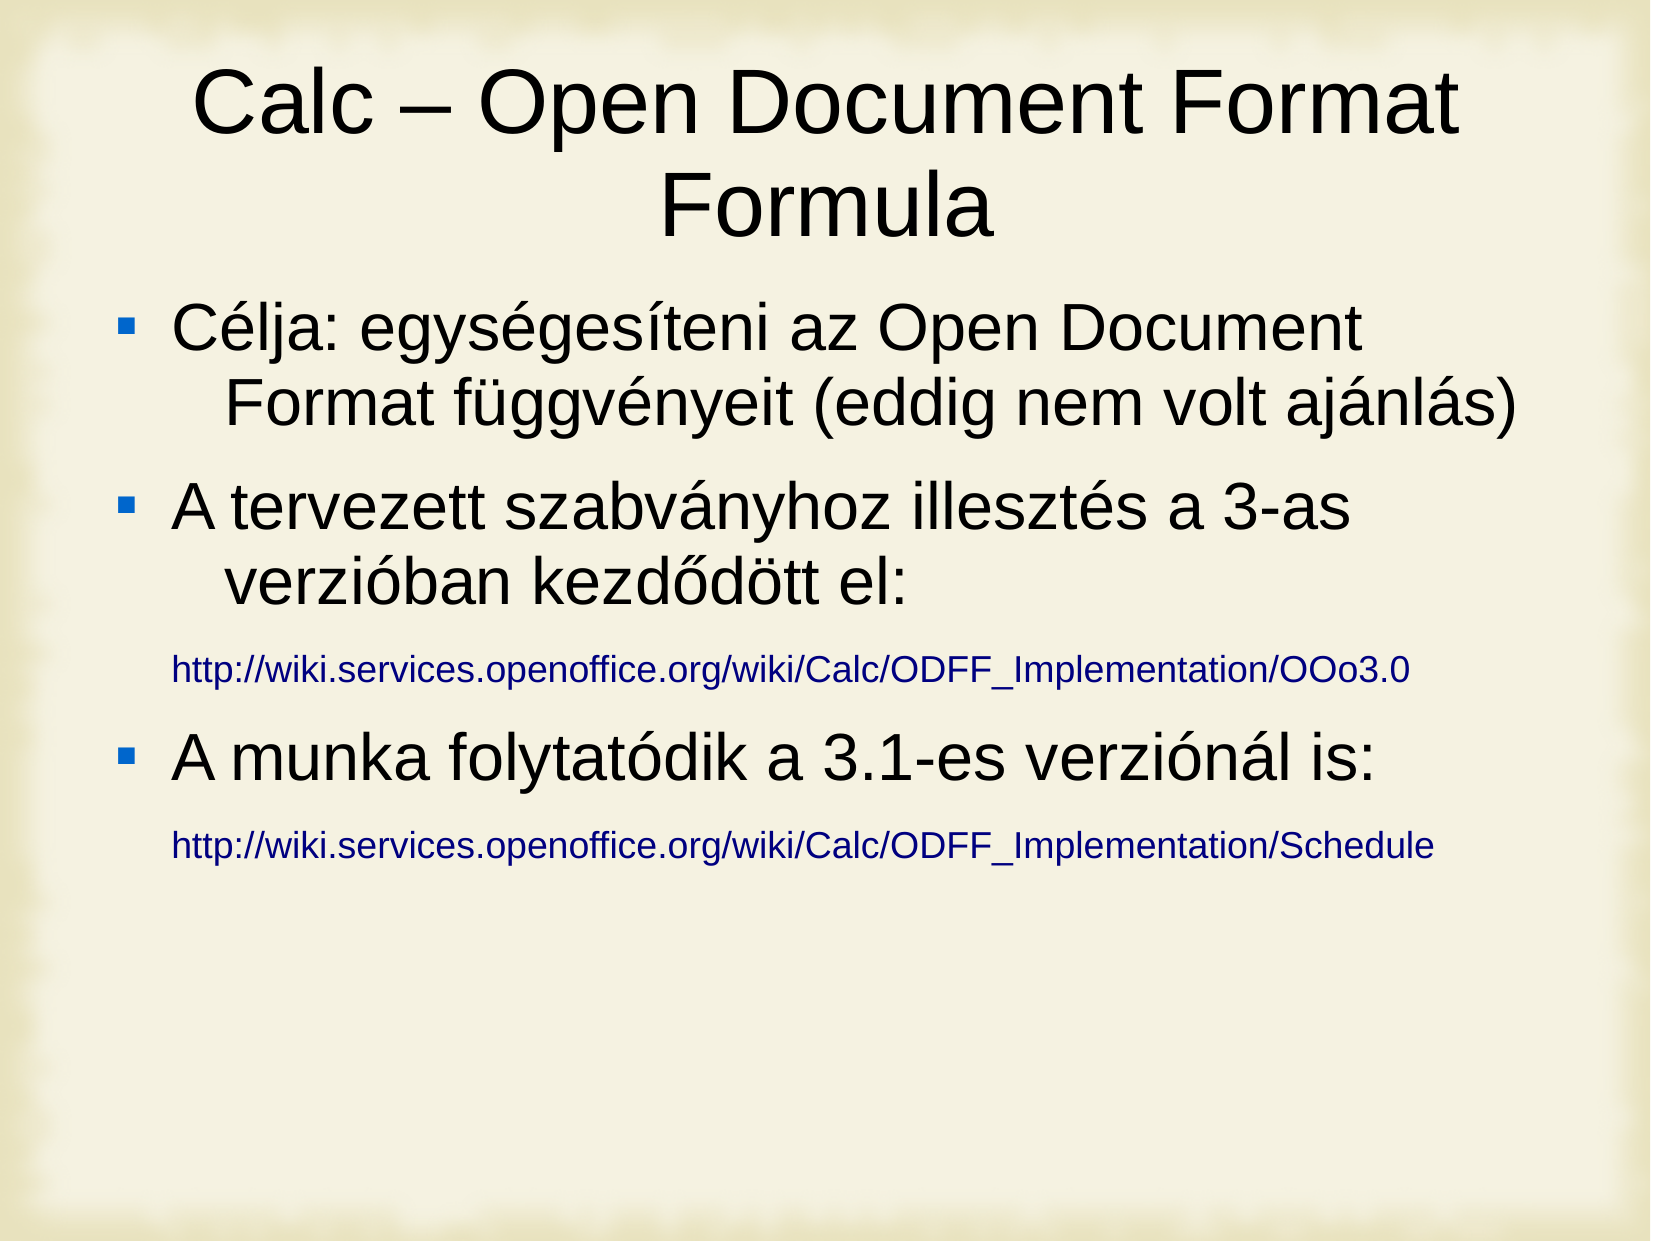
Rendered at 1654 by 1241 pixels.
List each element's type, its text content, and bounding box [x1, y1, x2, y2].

picture [0, 0, 1651, 1241]
title Calc – Open Document Format Formula [82, 49, 1571, 257]
list Célja: egységesíteni az Open Document Format függvényeit (eddig nem volt ajánlás) A tervezett szabványhoz illesztés a 3-as verzióban kezdődött el: http://wiki.services.openoffice.org/wiki/Calc/ODFF_Implementation/OOo3.0 A munka folytatódik a 3.1-es verziónál is: http://wiki.services.openoffice.org/wiki/Calc/ODFF_Implementation/Schedule [82, 290, 1571, 1109]
